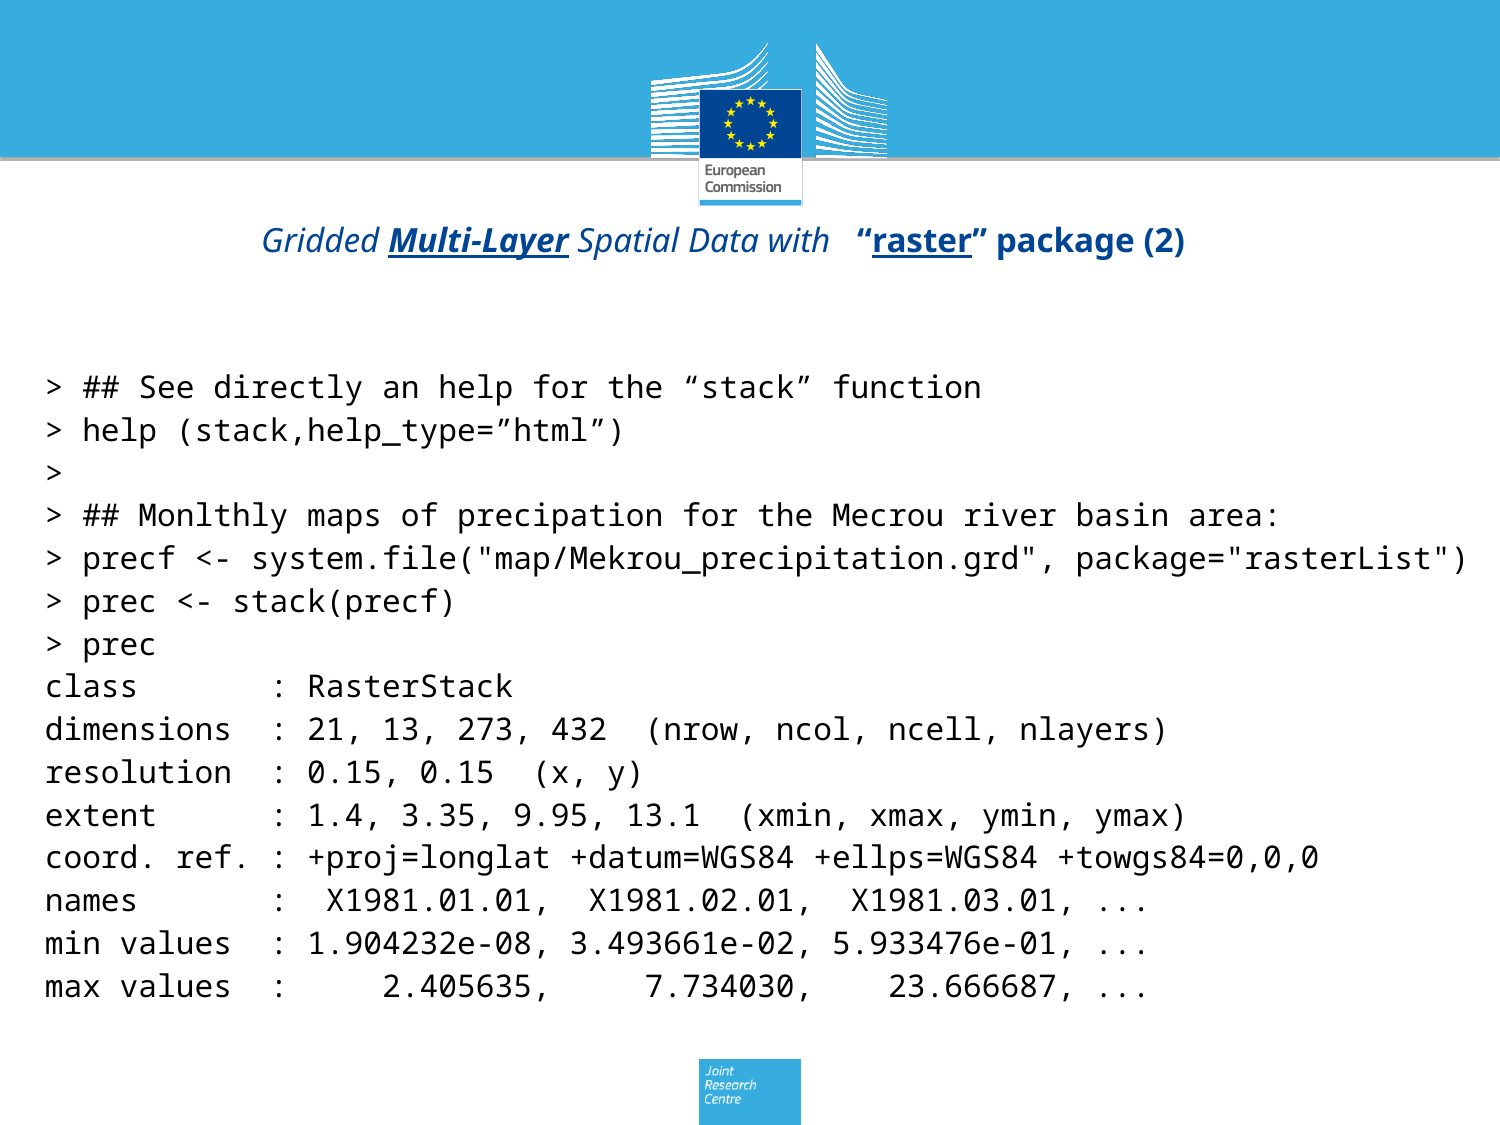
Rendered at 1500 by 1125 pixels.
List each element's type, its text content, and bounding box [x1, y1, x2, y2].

text_box > ## See directly an help for the “stack” function > help (stack,help_type=”html”) > > ## Monlthly maps of precipation for the Mecrou river basin area: > precf <- system.file("map/Mekrou_precipitation.grd", package="rasterList") > prec <- stack(precf) > prec class : RasterStack dimensions : 21, 13, 273, 432 (nrow, ncol, ncell, nlayers) resolution : 0.15, 0.15 (x, y) extent : 1.4, 3.35, 9.95, 13.1 (xmin, xmax, ymin, ymax) coord. ref. : +proj=longlat +datum=WGS84 +ellps=WGS84 +towgs84=0,0,0 names : X1981.01.01, X1981.02.01, X1981.03.01, ... min values : 1.904232e-08, 3.493661e-02, 5.933476e-01, ... max values : 2.405635, 7.734030, 23.666687, ... [30, 314, 1500, 914]
text_box Gridded Multi-Layer Spatial Data with “raster” package (2) [30, 210, 1426, 271]
picture [699, 1059, 801, 1125]
picture [651, 42, 887, 207]
